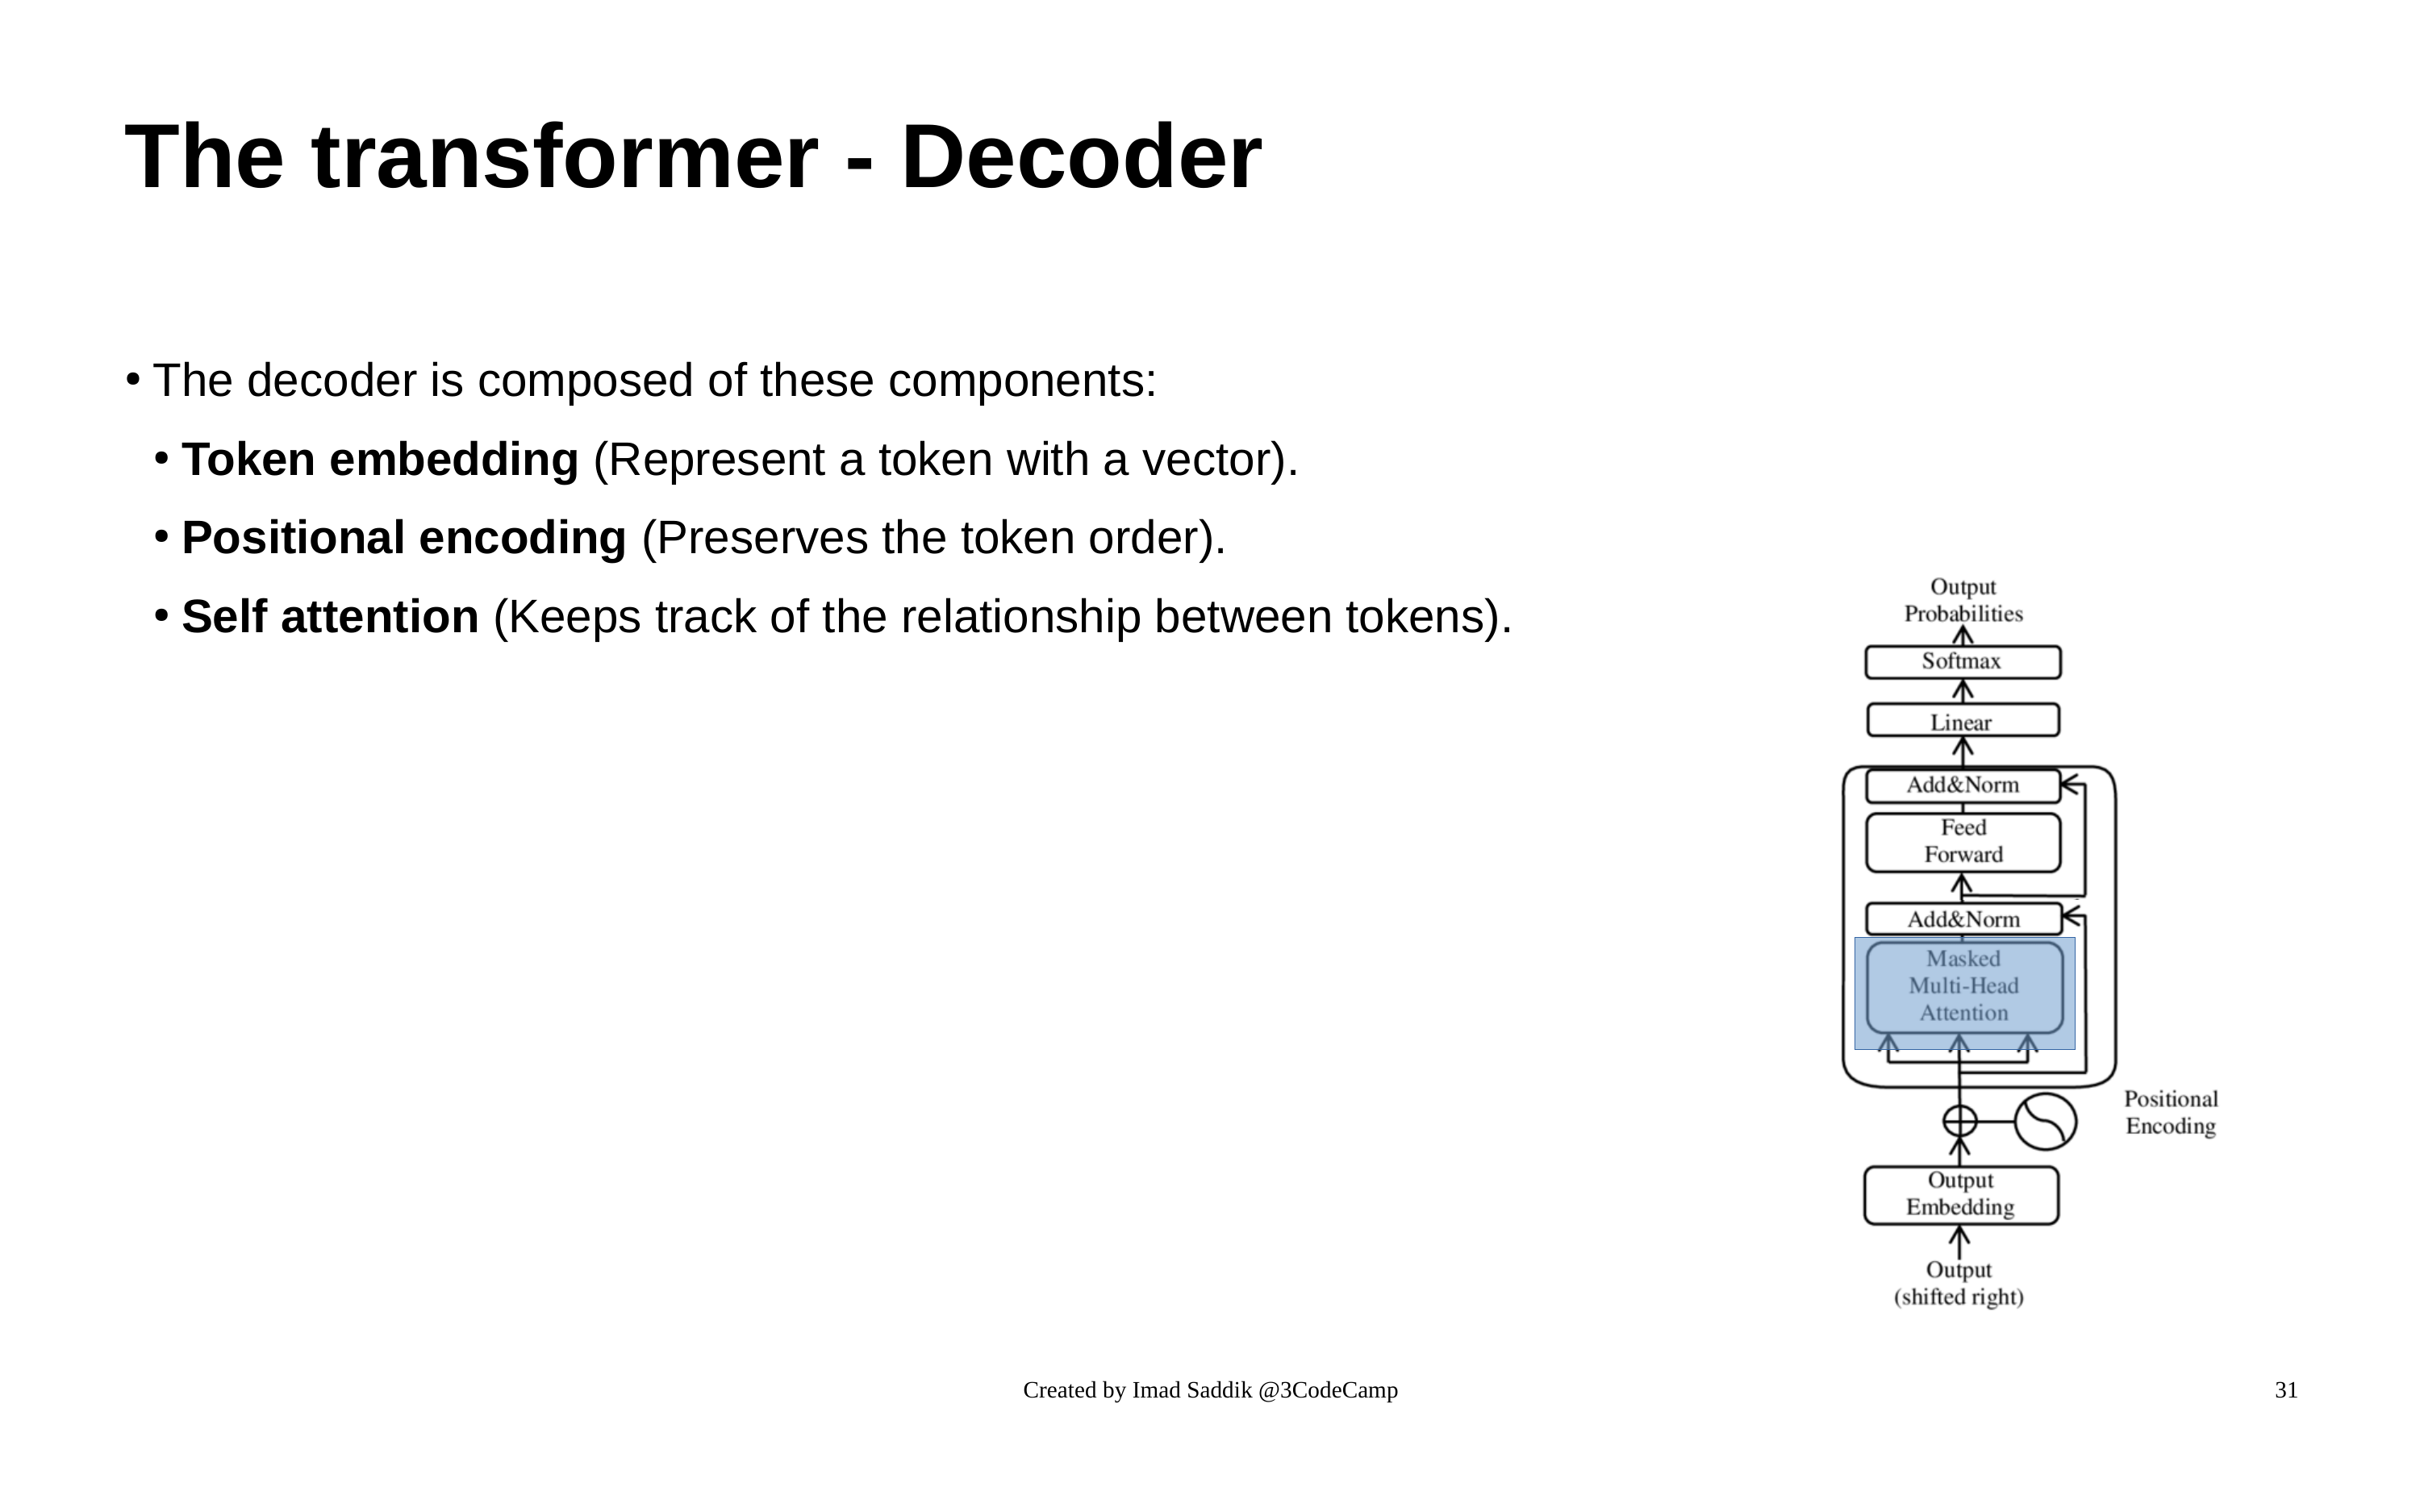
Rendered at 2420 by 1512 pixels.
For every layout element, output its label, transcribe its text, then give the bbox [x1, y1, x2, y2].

text_box The decoder is composed of these components: Token embedding (Represent a token with a vector). Positional encoding (Preserves the token order). Self attention (Keeps track of the relationship between tokens). [112, 322, 1906, 648]
text_box The transformer - Decoder [112, 61, 1664, 251]
picture [1815, 562, 2299, 1331]
text_box [1855, 937, 2076, 1050]
